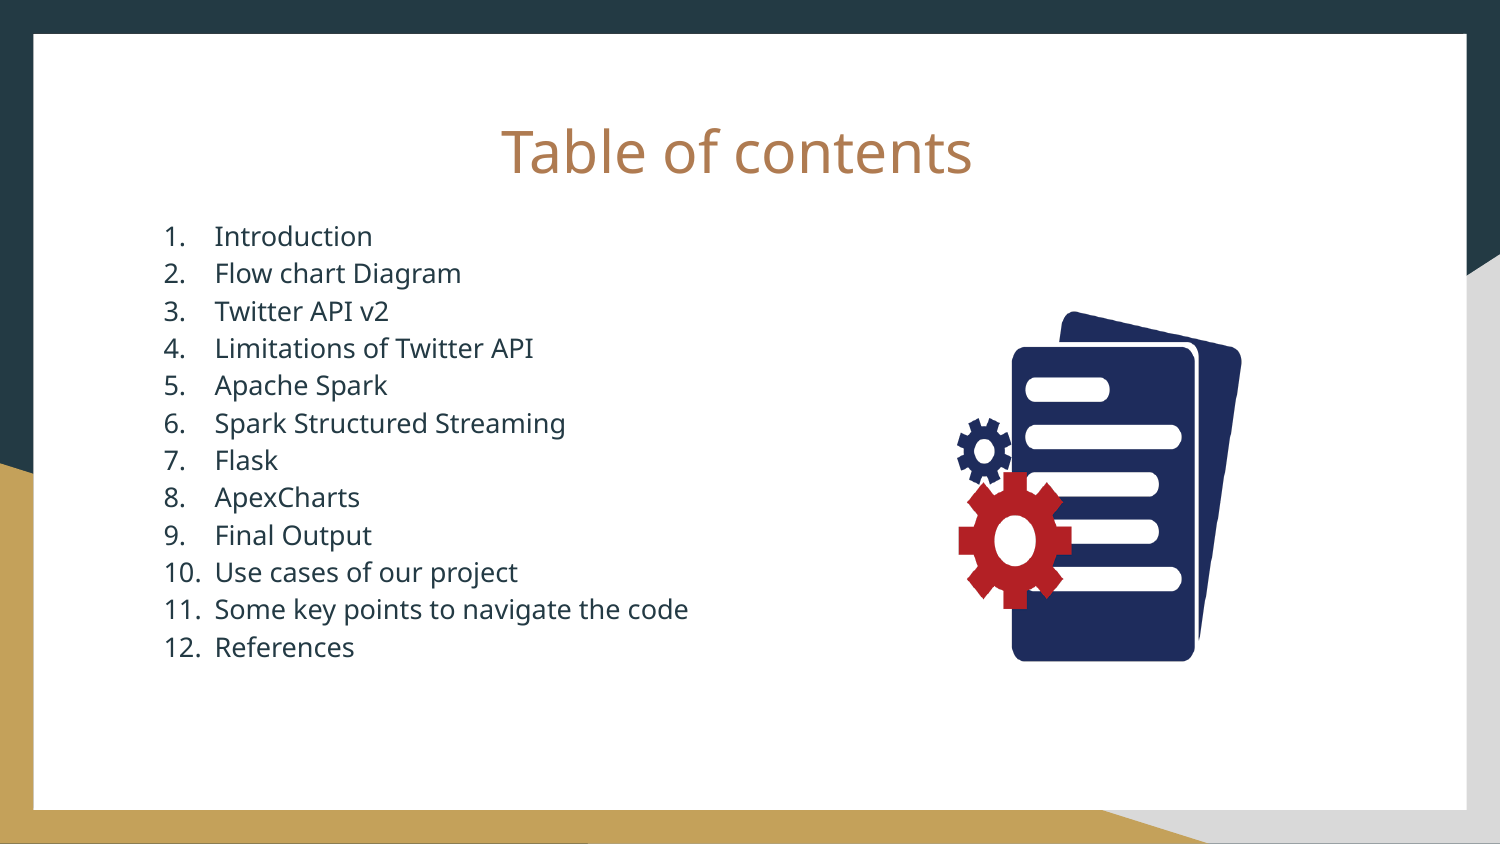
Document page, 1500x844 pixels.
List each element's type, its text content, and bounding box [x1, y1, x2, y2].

title Table of contents [486, 95, 1014, 208]
picture [819, 234, 1380, 739]
list Introduction Flow chart Diagram Twitter API v2 Limitations of Twitter API Apache Spark Spark Structured Streaming Flask ApexCharts Final Output Use cases of our project Some key points to navigate the code References [124, 199, 750, 730]
